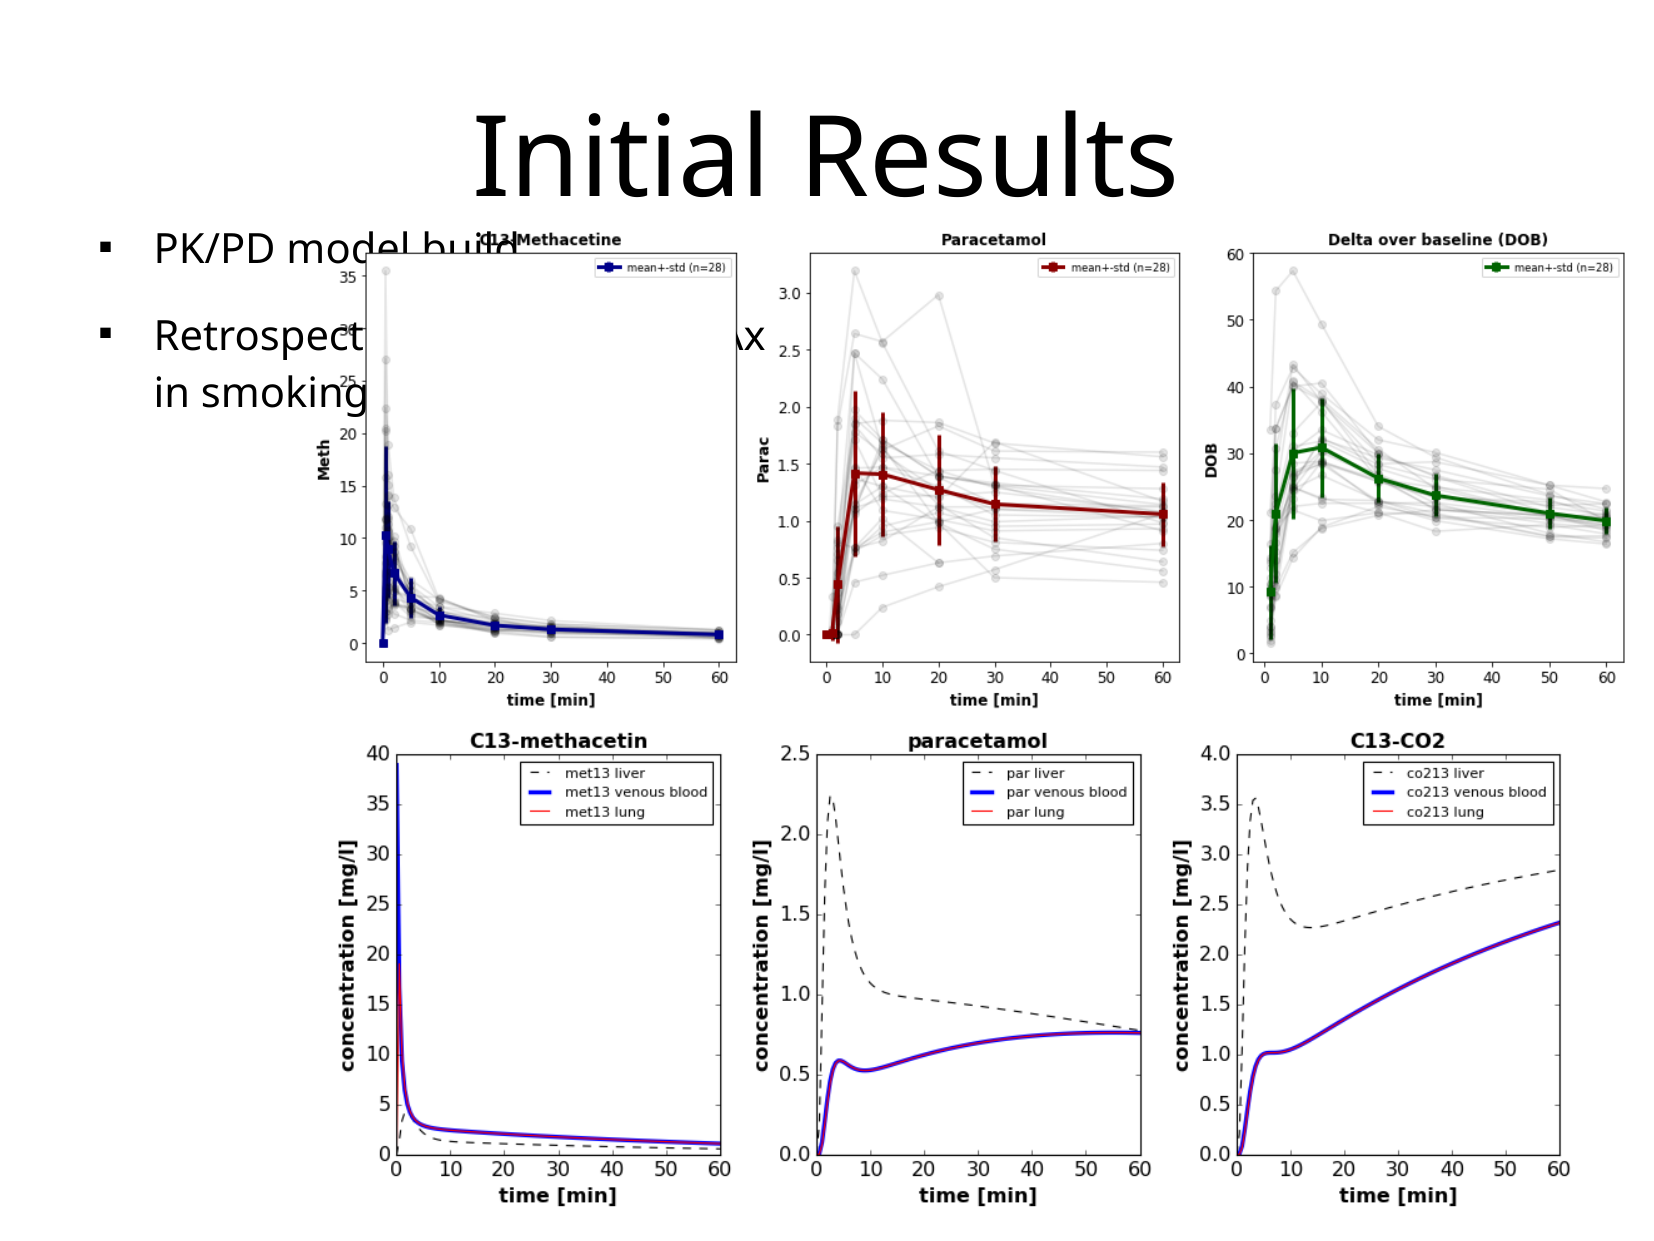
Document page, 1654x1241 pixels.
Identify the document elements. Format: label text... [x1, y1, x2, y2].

list PK/PD model build Retrospective analysis of LiMAx in smoking [82, 219, 811, 939]
title Initial Results [82, 49, 1571, 224]
picture [330, 723, 1582, 1216]
picture [308, 224, 1636, 717]
